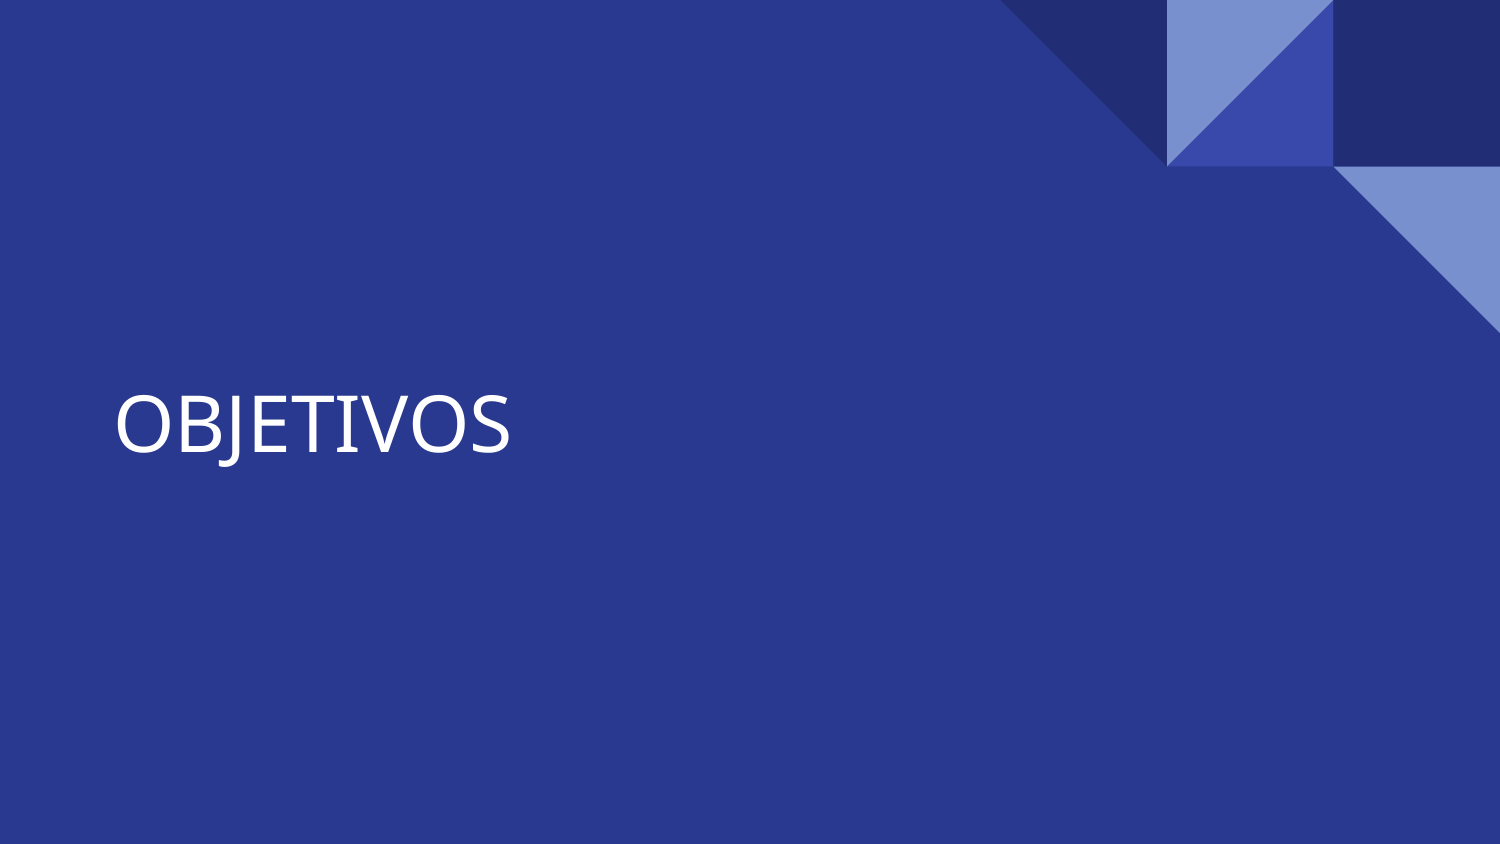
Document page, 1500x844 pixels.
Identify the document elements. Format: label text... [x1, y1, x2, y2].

title OBJETIVOS [98, 353, 1447, 491]
